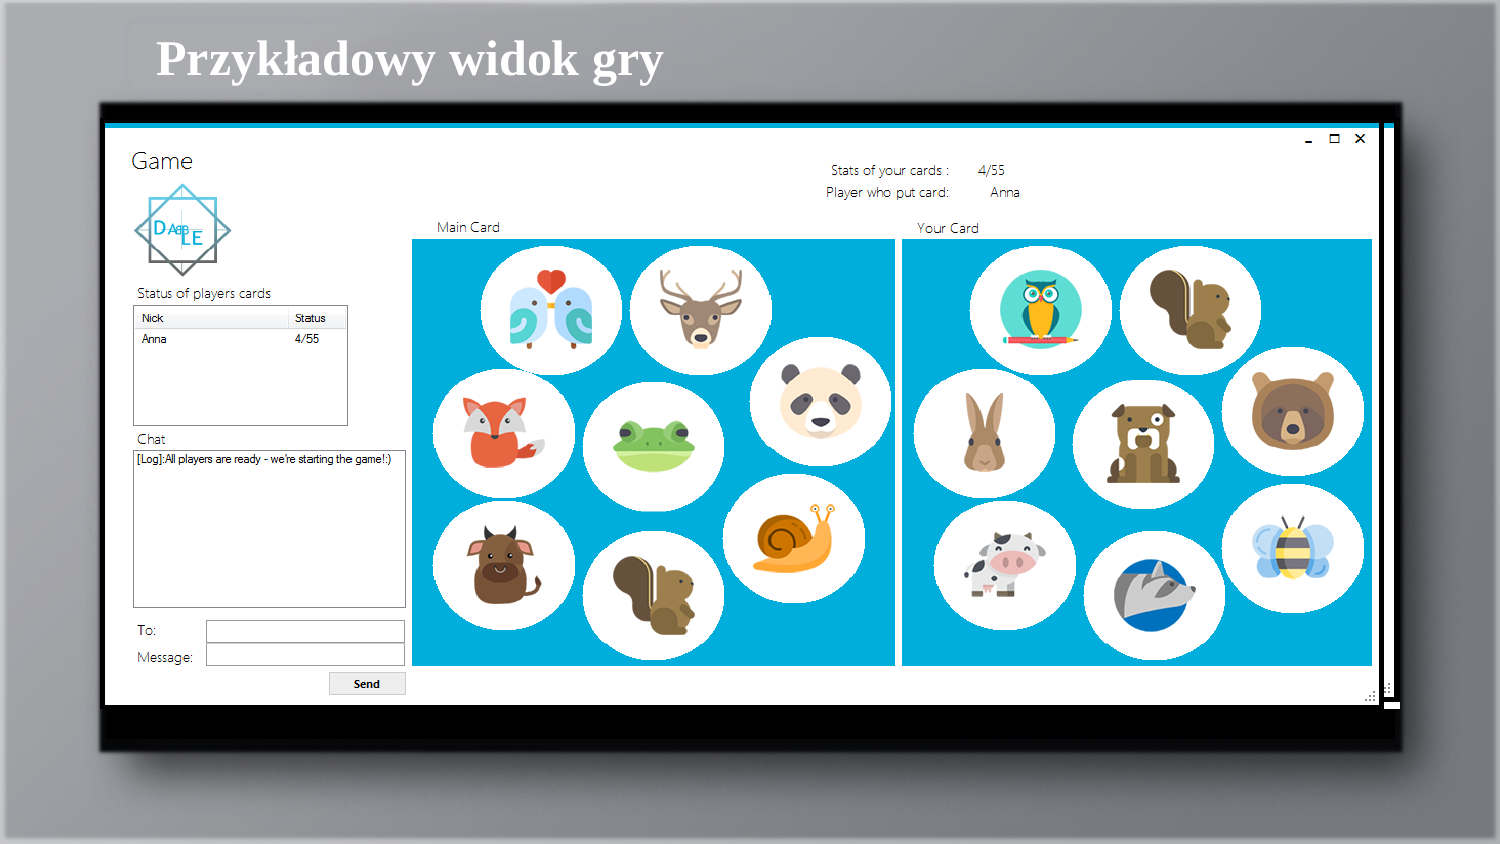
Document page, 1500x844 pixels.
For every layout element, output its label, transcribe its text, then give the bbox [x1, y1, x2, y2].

picture [0, 0, 1500, 844]
text_box Przykładowy widok gry [141, 23, 1382, 118]
